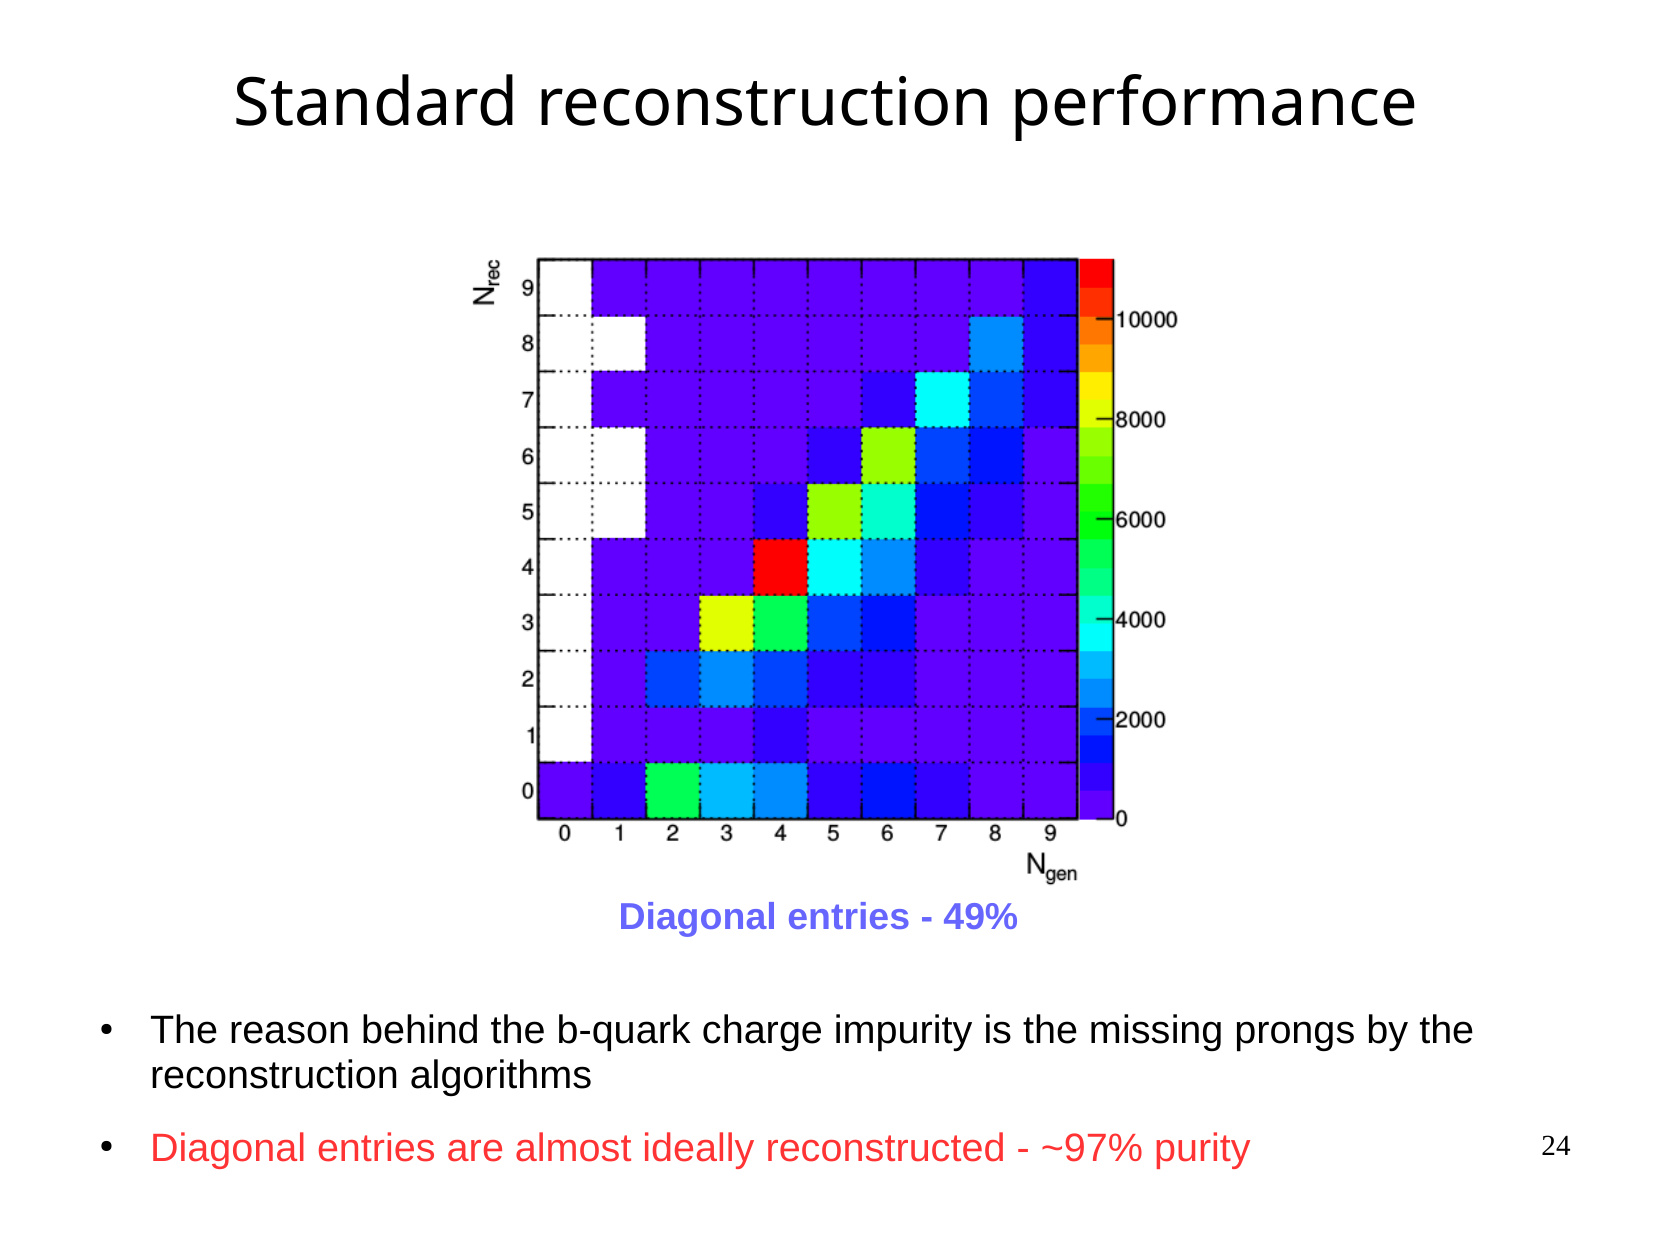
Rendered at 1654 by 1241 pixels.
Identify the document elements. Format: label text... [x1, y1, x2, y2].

title Standard reconstruction performance [82, 49, 1571, 151]
list The reason behind the b-quark charge impurity is the missing prongs by the reconstruction algorithms Diagonal entries are almost ideally reconstructed - ~97% purity [82, 1008, 1579, 1171]
picture [453, 228, 1189, 898]
text_box Diagonal entries - 49% [603, 888, 1034, 945]
